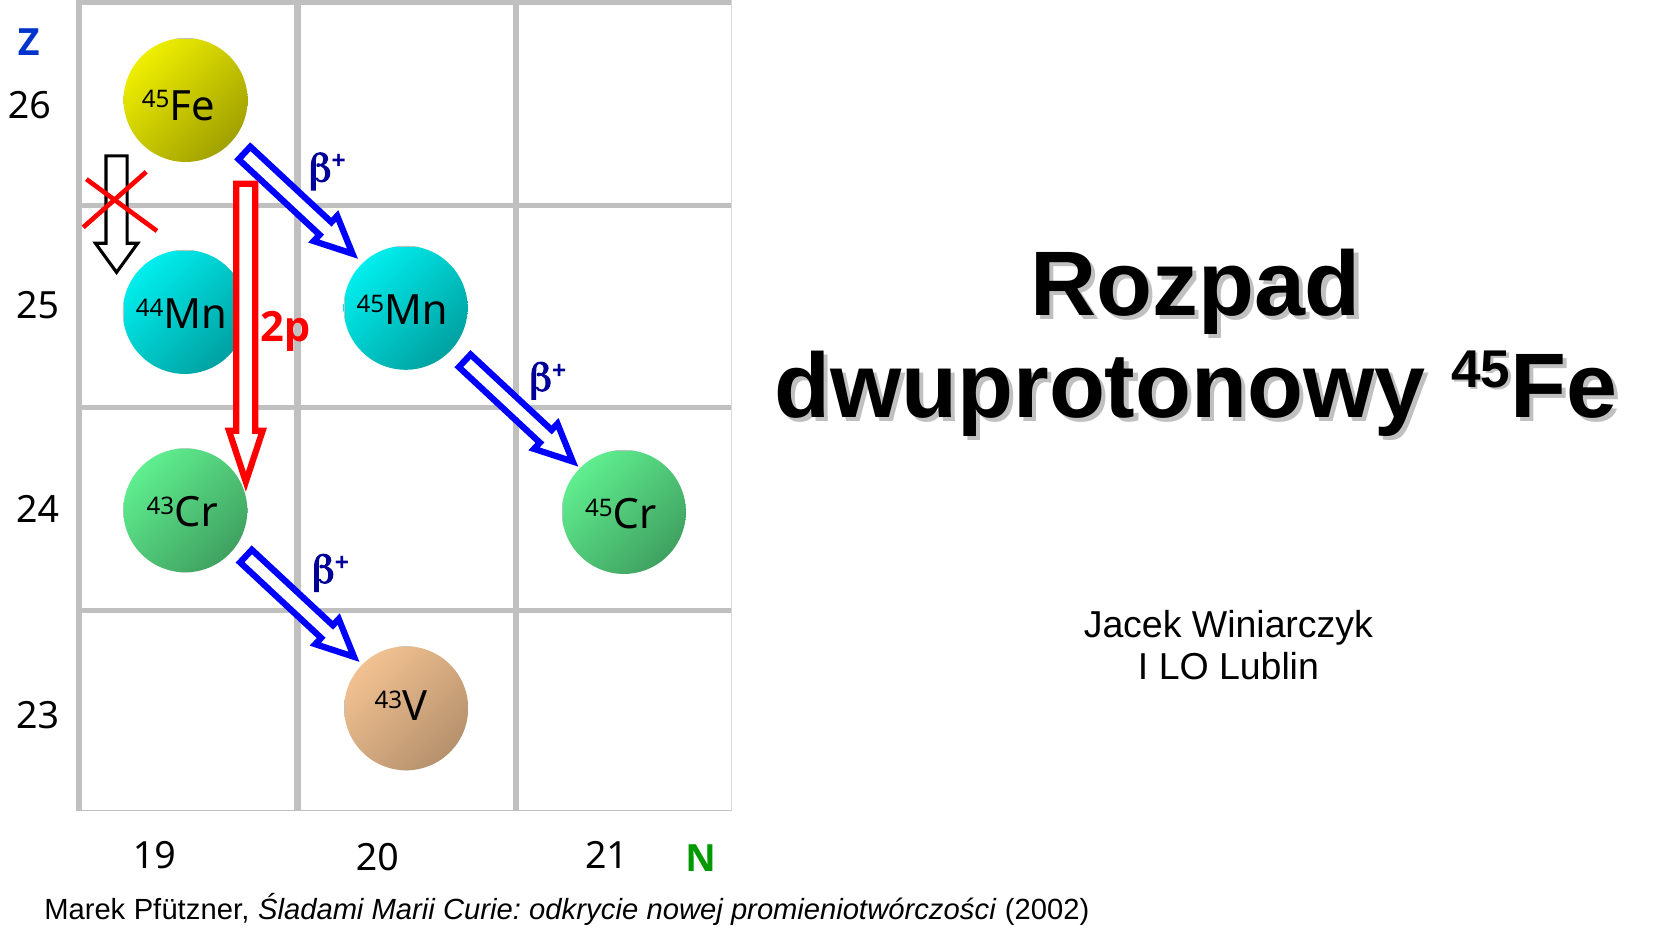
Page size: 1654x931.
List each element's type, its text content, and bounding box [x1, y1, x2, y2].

text_box 45Fe [126, 70, 230, 137]
text_box Z [3, 10, 55, 72]
text_box [238, 146, 353, 254]
text_box 21 [570, 823, 643, 884]
text_box Marek Pfützner, Śladami Marii Curie: odkrycie nowej promieniotwórczości (2002) [29, 885, 1182, 931]
text_box [95, 204, 138, 273]
text_box [571, 449, 686, 574]
picture [75, 0, 739, 816]
text_box 45Cr [570, 479, 672, 545]
text_box 26 [0, 73, 66, 134]
text_box N [670, 825, 731, 885]
title Rozpad dwuprotonowy 45Fe [739, 231, 1654, 438]
text_box + [293, 132, 361, 198]
text_box [353, 245, 459, 275]
text_box + [297, 533, 364, 599]
text_box 25 [1, 273, 75, 334]
text_box 23 [1, 683, 75, 744]
text_box Jacek Winiarczyk I LO Lublin [1068, 596, 1388, 696]
text_box 20 [340, 825, 414, 885]
text_box [123, 480, 131, 541]
text_box 24 [1, 477, 75, 538]
text_box [119, 192, 128, 206]
text_box [353, 341, 458, 370]
text_box 43V [359, 671, 443, 737]
text_box [561, 481, 570, 543]
text_box 45Mn [341, 275, 463, 341]
text_box [133, 448, 248, 573]
text_box 44Mn [120, 279, 236, 346]
text_box 2p [245, 292, 326, 358]
text_box [458, 354, 573, 462]
text_box [132, 183, 263, 482]
text_box [344, 646, 469, 771]
text_box + [514, 341, 582, 407]
text_box [106, 155, 128, 196]
text_box [463, 284, 468, 332]
text_box 19 [118, 823, 191, 884]
text_box [240, 549, 355, 657]
text_box 43Cr [131, 477, 233, 544]
text_box [131, 37, 248, 162]
